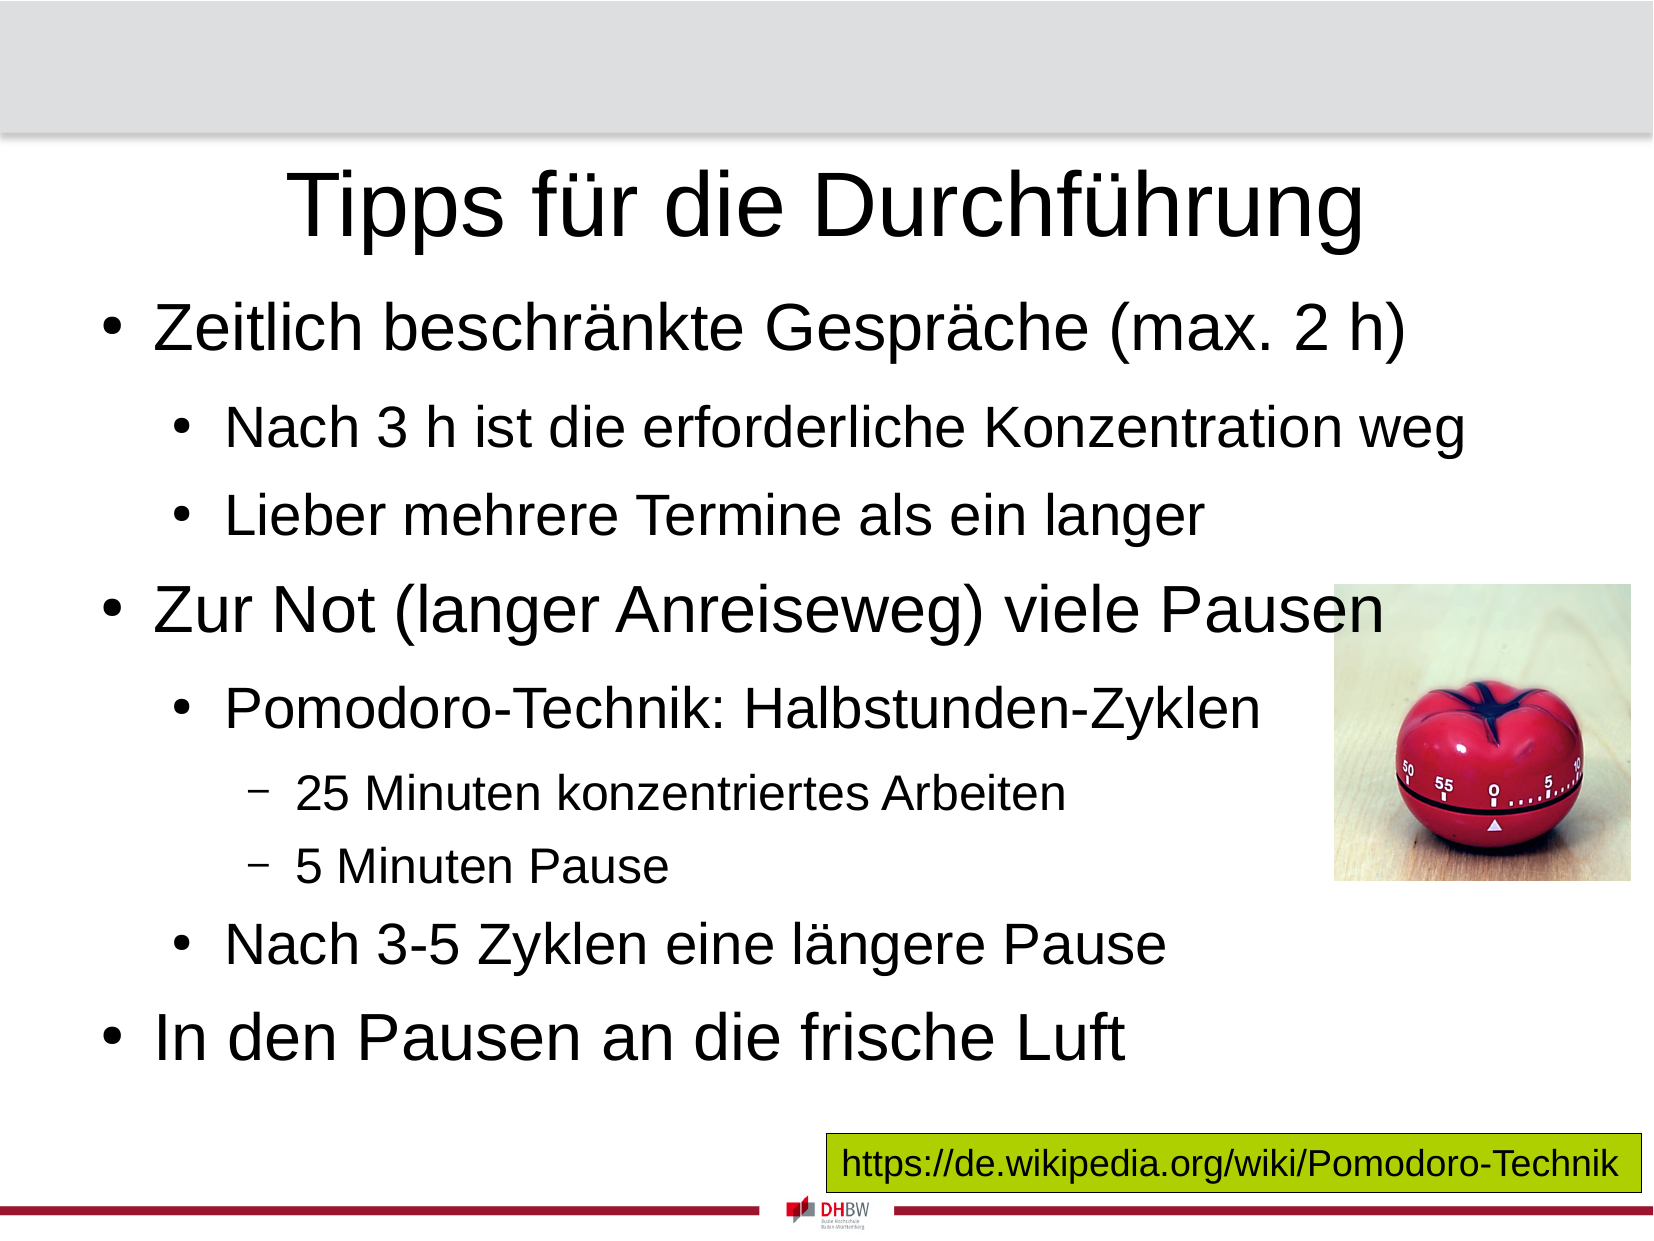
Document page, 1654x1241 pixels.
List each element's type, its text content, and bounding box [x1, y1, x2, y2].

picture [0, 1, 1654, 1237]
list Zeitlich beschränkte Gespräche (max. 2 h) Nach 3 h ist die erforderliche Konzentration weg Lieber mehrere Termine als ein langer Zur Not (langer Anreiseweg) viele Pausen Pomodoro-Technik: Halbstunden-Zyklen 25 Minuten konzentriertes Arbeiten 5 Minuten Pause Nach 3-5 Zyklen eine längere Pause In den Pausen an die frische Luft [82, 290, 1571, 1075]
title Tipps für die Durchführung [82, 147, 1571, 257]
text_box https://de.wikipedia.org/wiki/Pomodoro-Technik [826, 1133, 1642, 1193]
